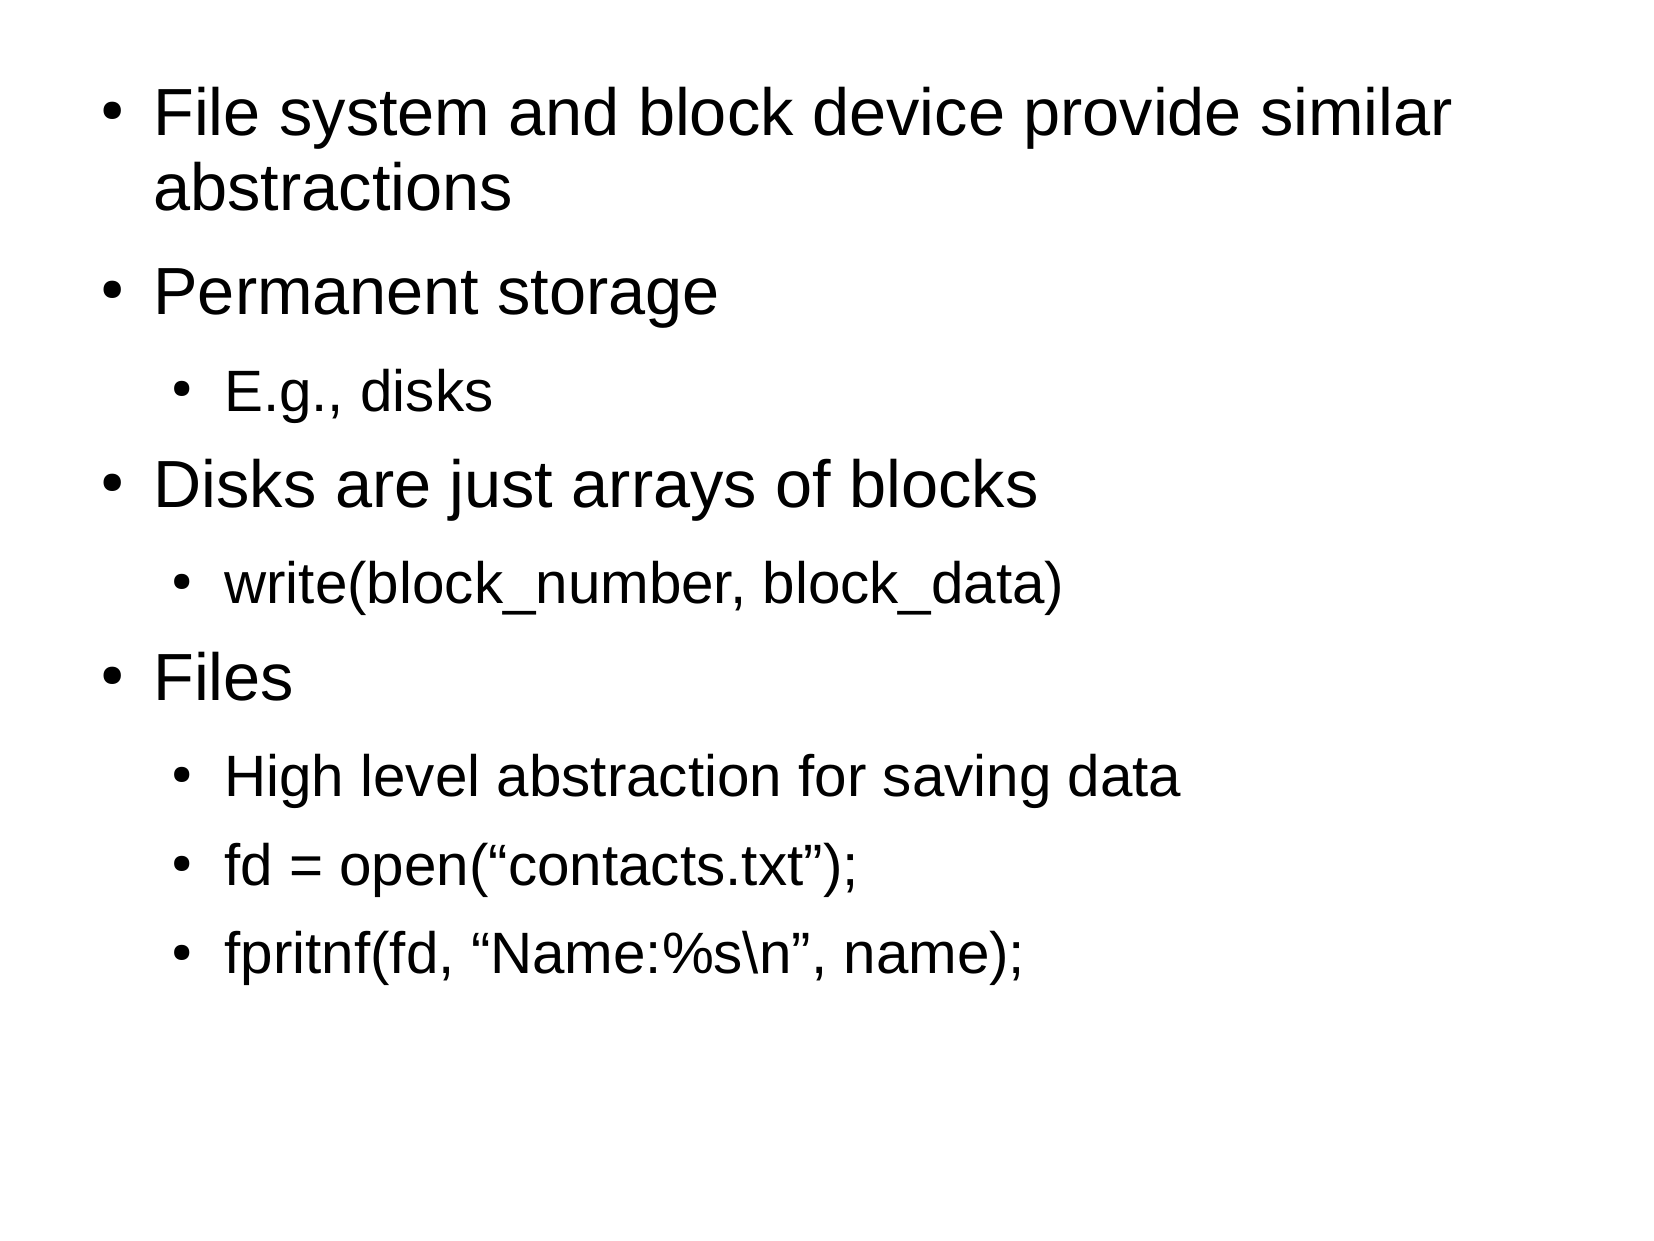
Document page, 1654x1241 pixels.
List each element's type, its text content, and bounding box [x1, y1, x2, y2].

list File system and block device provide similar abstractions Permanent storage E.g., disks Disks are just arrays of blocks write(block_number, block_data) Files High level abstraction for saving data fd = open(“contacts.txt”); fpritnf(fd, “Name:%s\n”, name); [82, 75, 1576, 1126]
